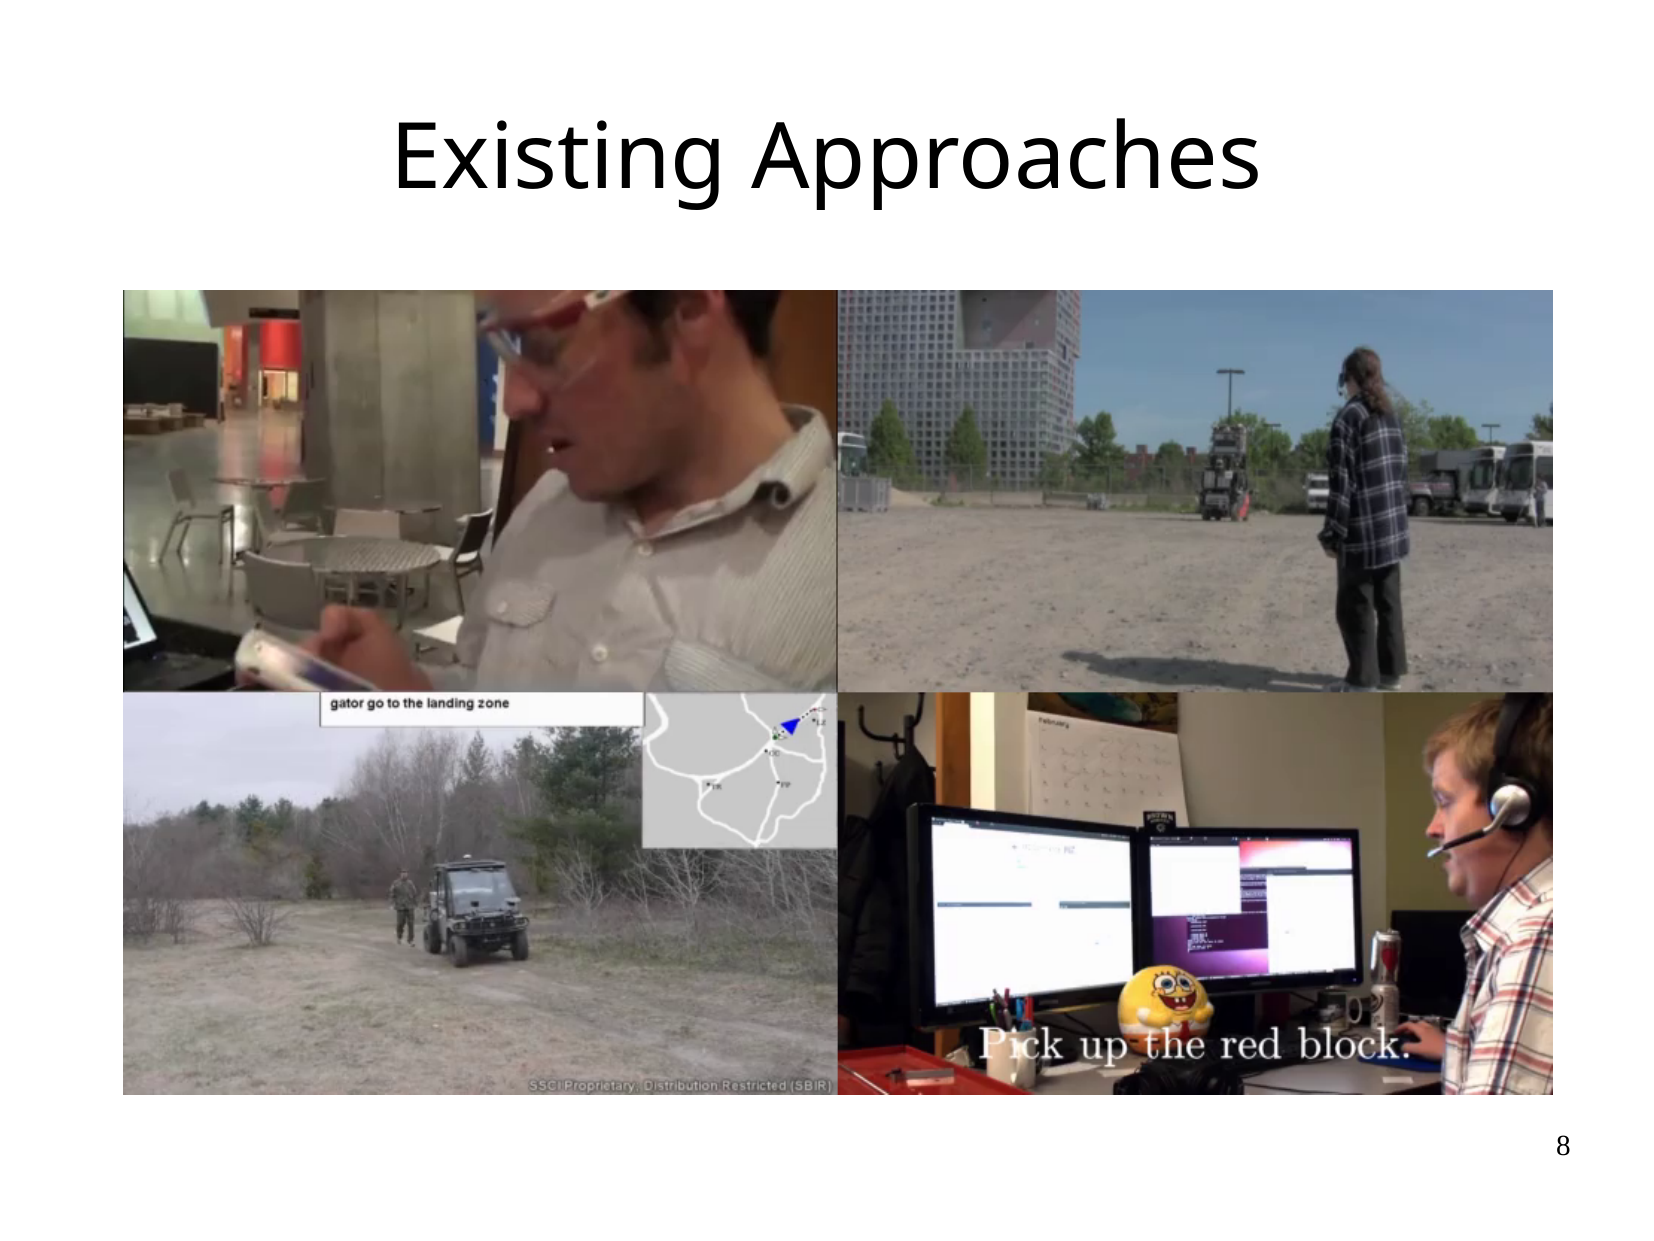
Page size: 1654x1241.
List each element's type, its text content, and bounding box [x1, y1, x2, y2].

title Existing Approaches [82, 49, 1571, 257]
text_box [122, 290, 1554, 1096]
